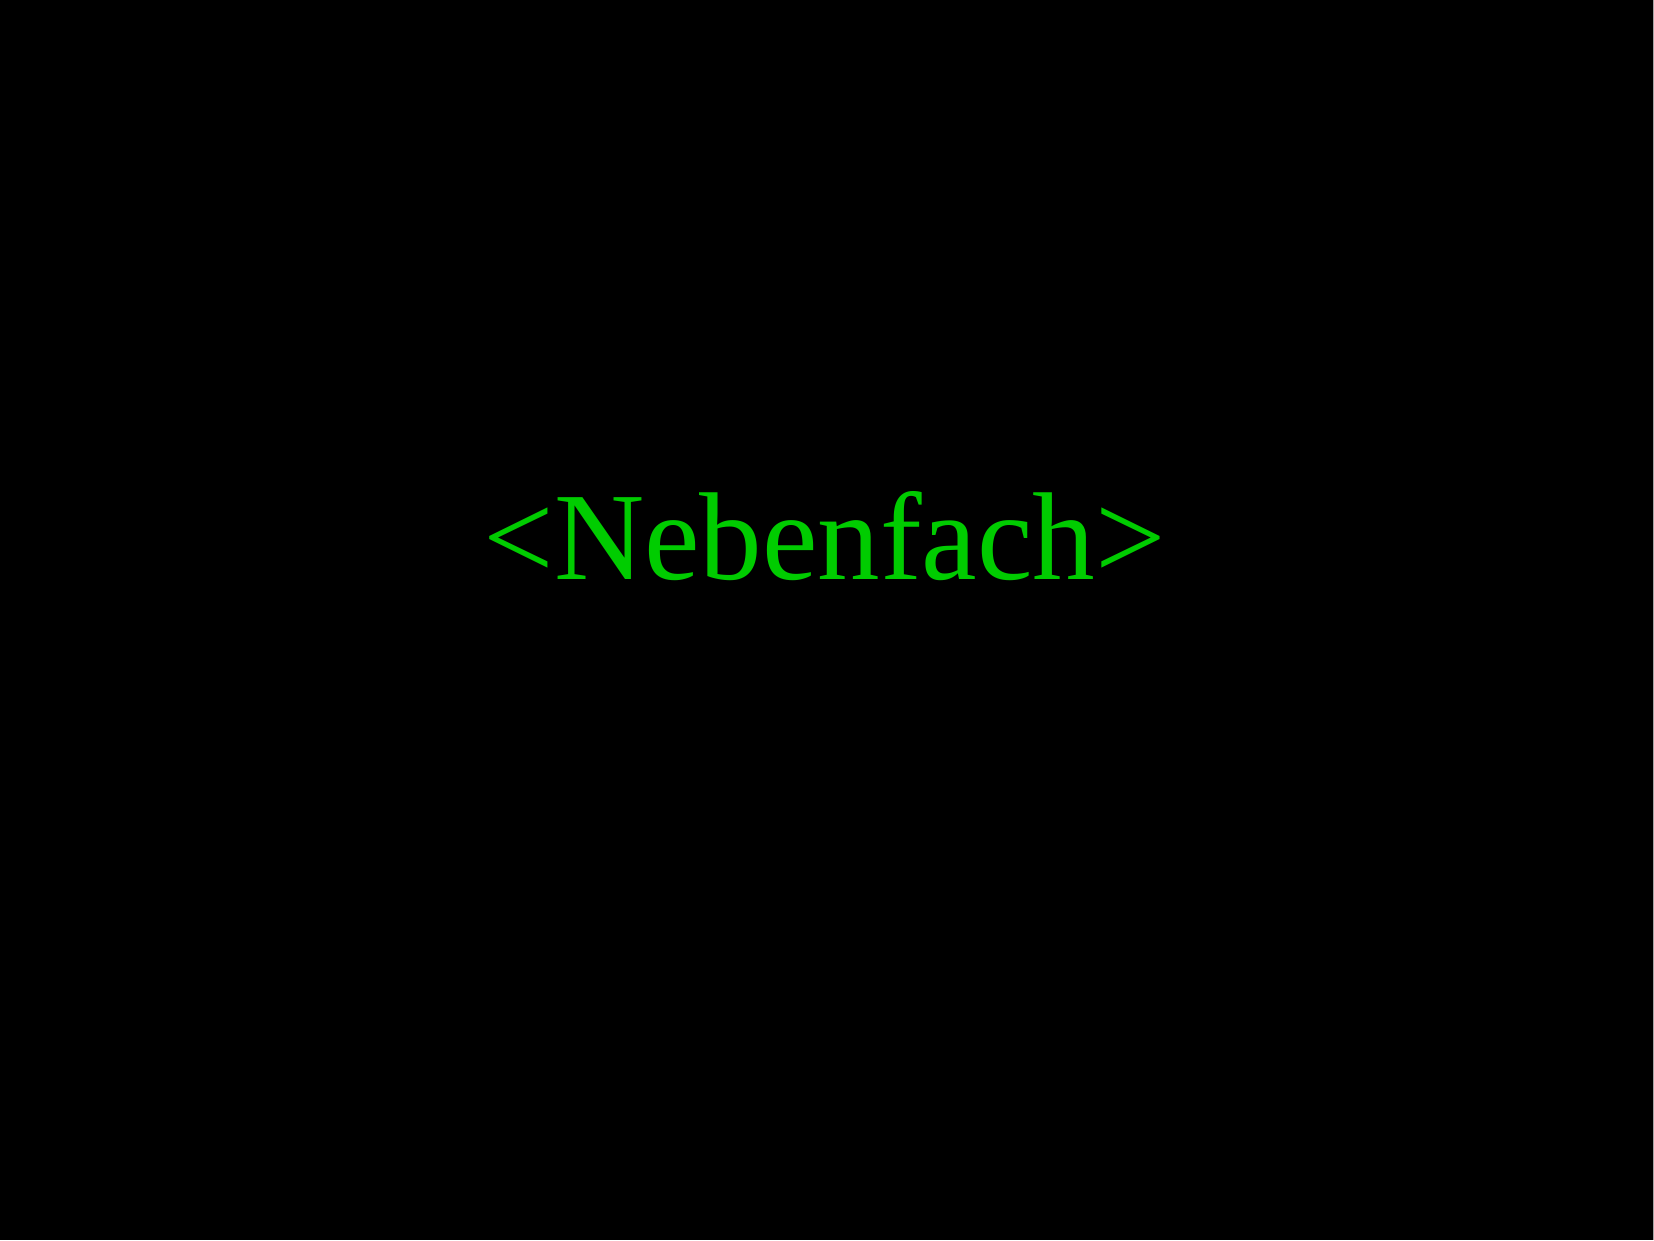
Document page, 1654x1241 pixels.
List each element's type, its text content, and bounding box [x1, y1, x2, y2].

text_box <Nebenfach> [468, 460, 1182, 646]
